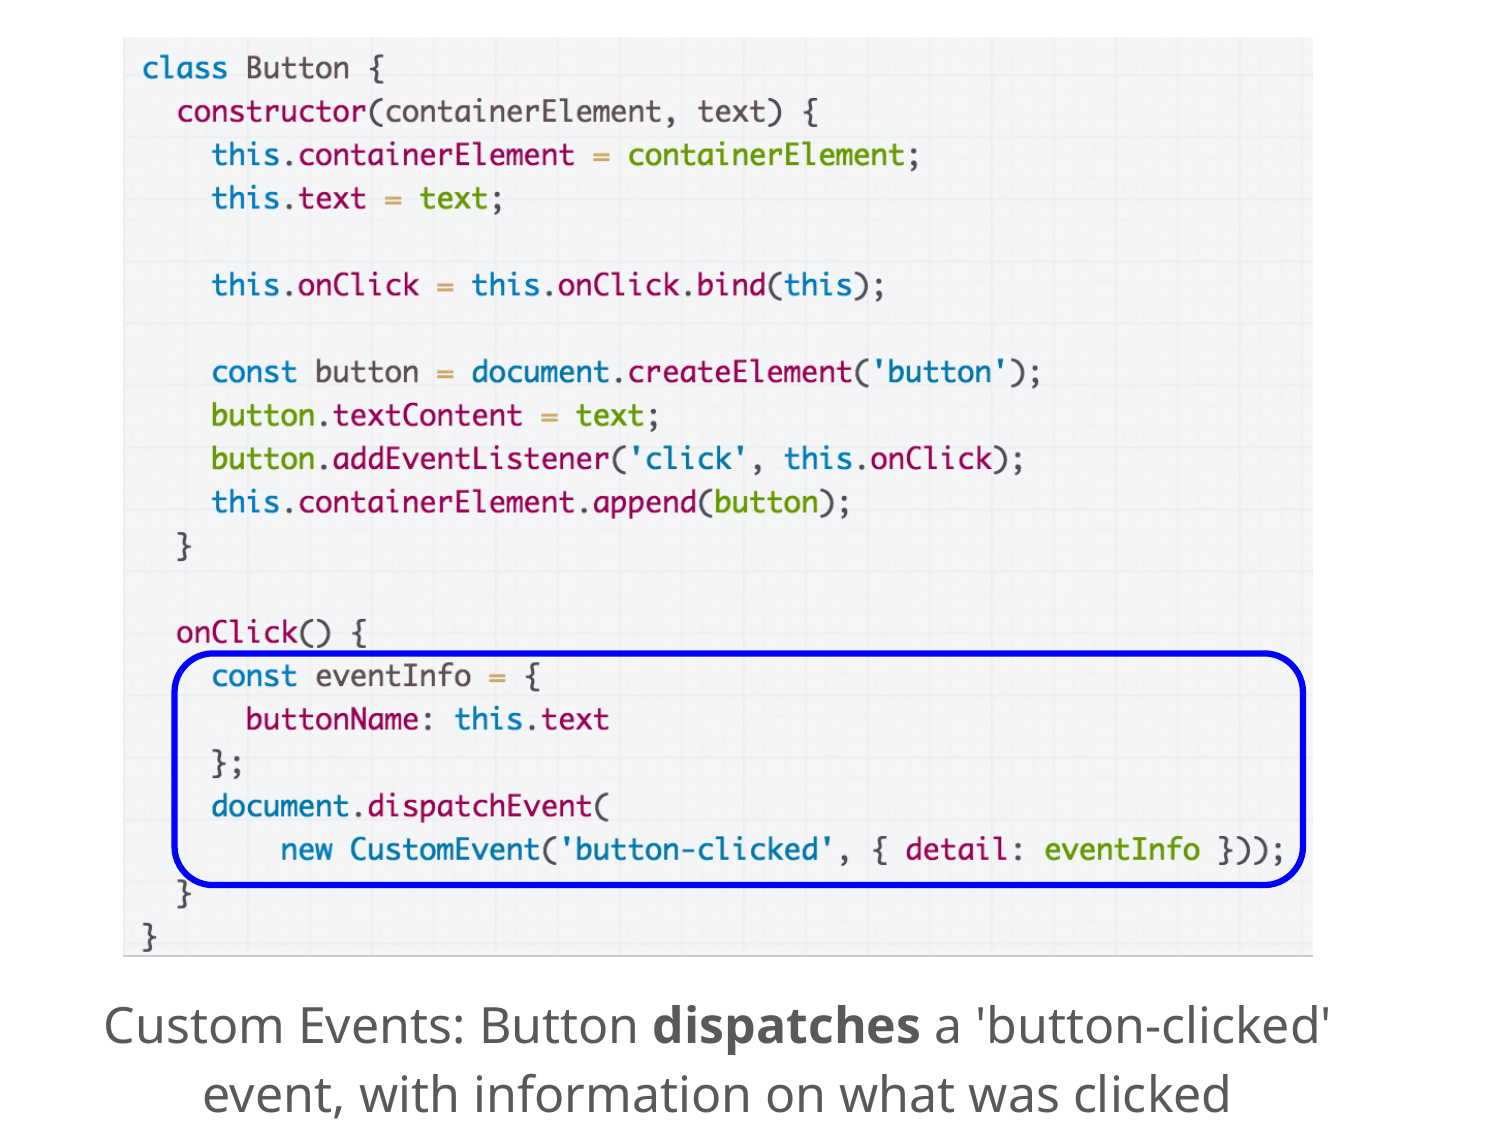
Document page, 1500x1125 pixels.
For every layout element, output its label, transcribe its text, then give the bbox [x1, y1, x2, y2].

picture [123, 37, 1313, 957]
list Custom Events: Button dispatches a 'button-clicked' event, with information on what was clicked [17, 969, 1419, 1088]
